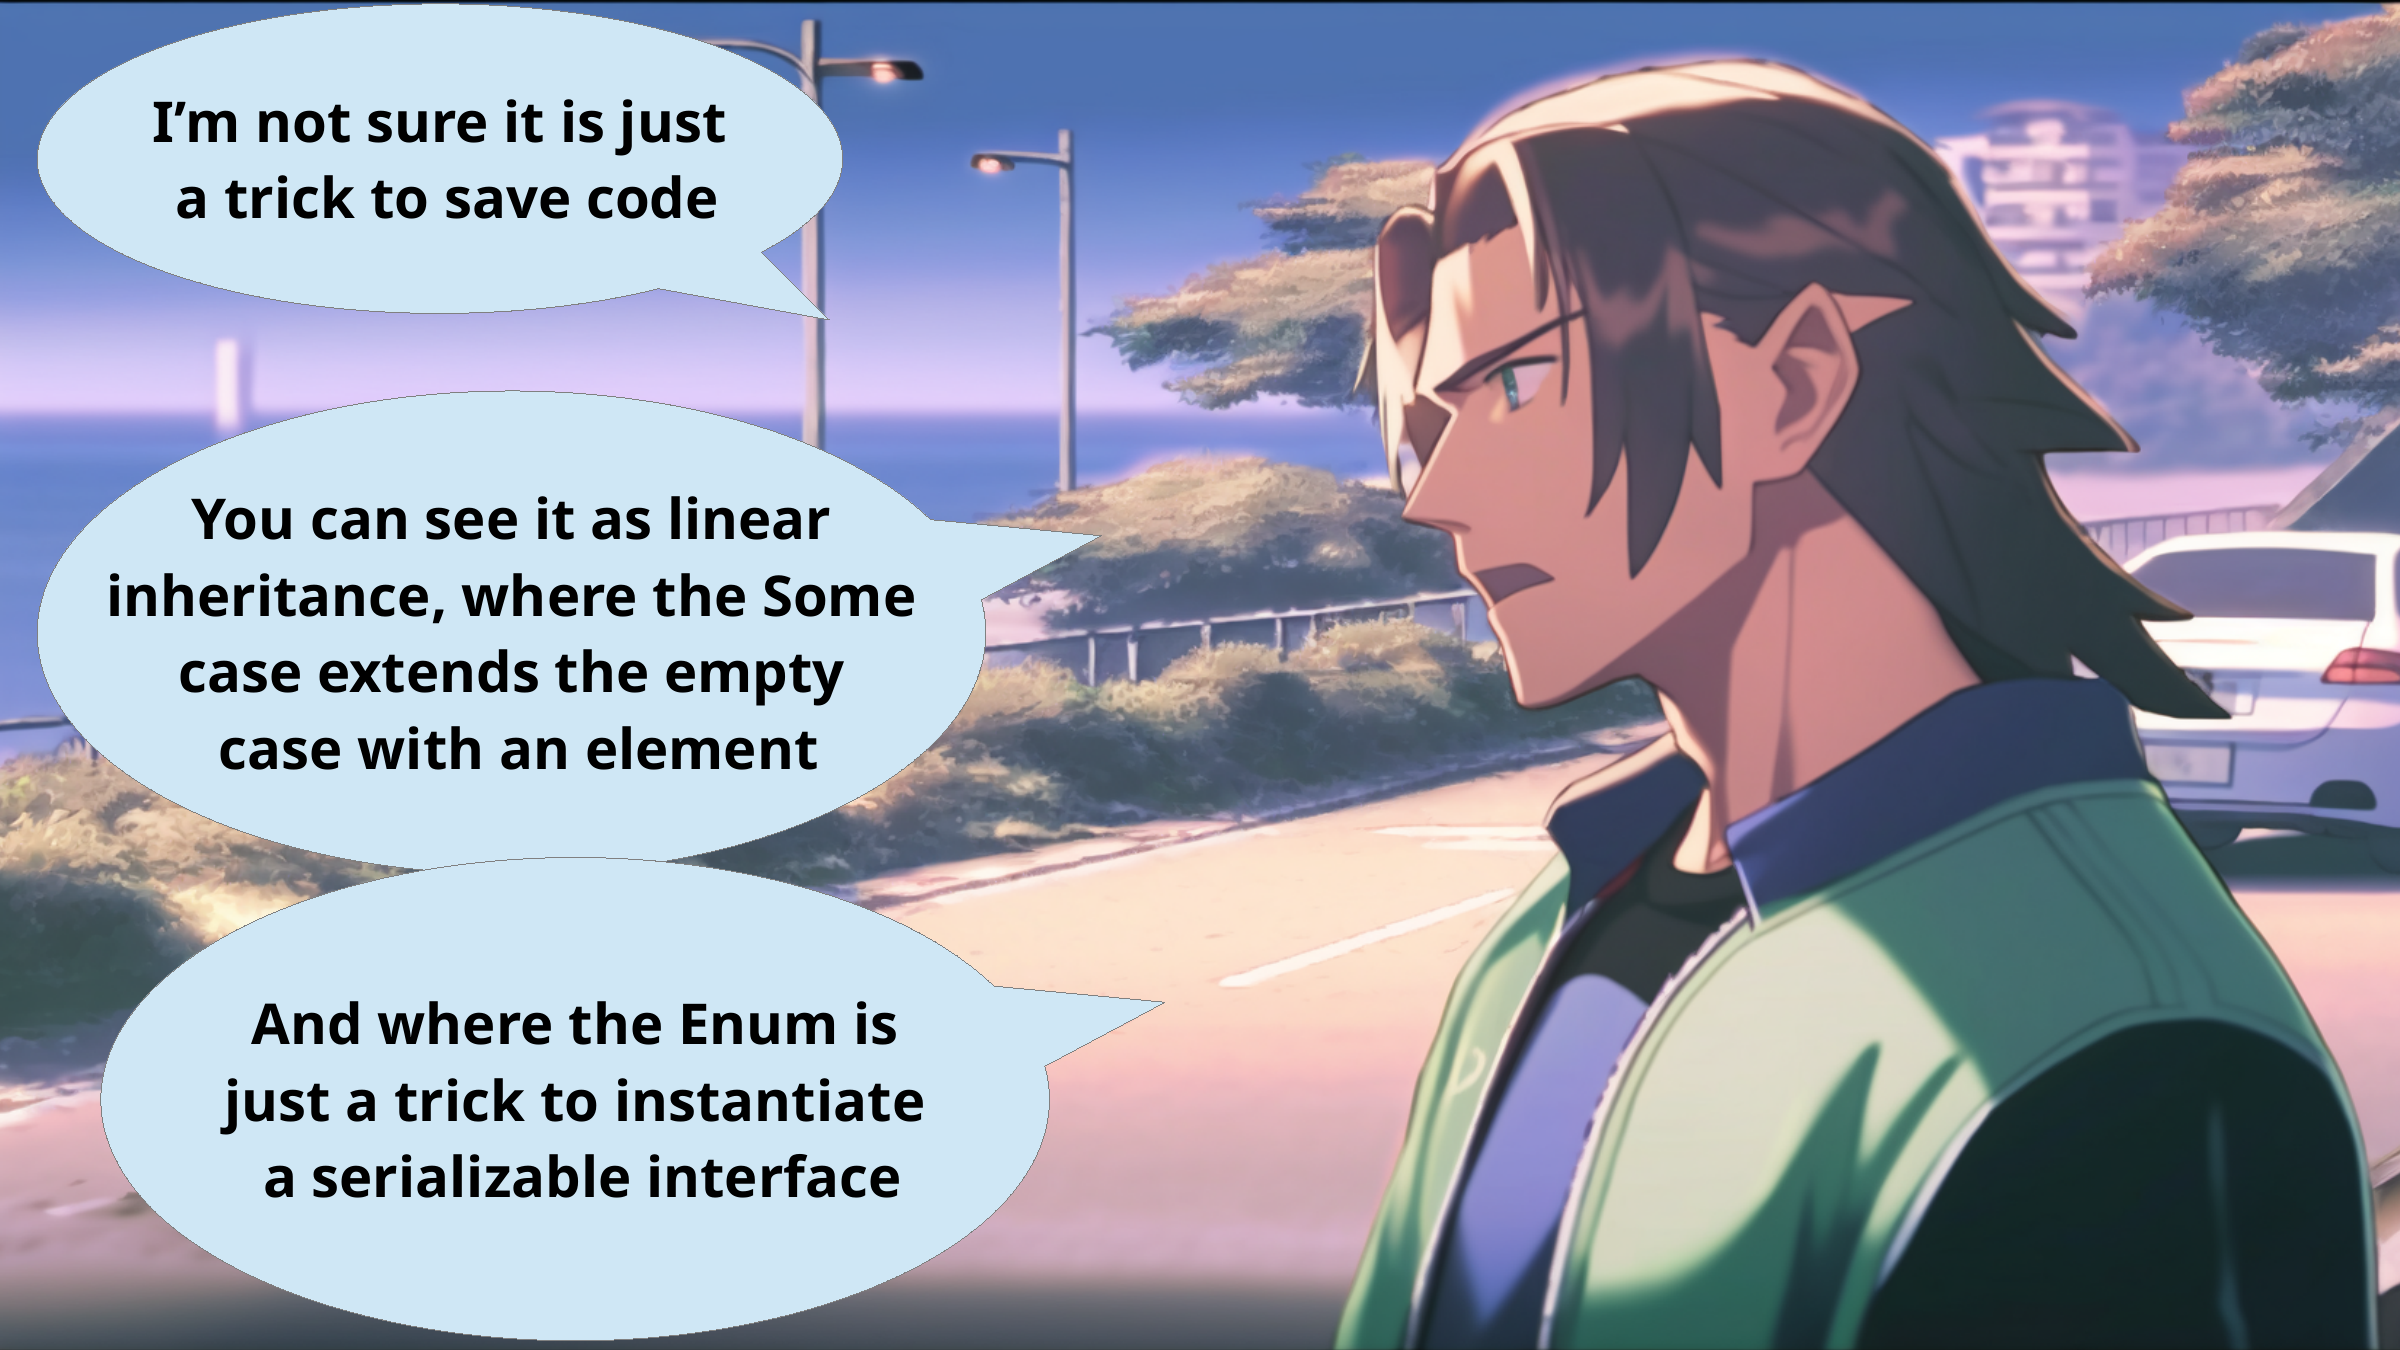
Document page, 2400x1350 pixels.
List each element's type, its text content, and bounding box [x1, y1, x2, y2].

text_box You can see it as linear inheritance, where the Some case extends the empty case with an element [37, 390, 1102, 870]
text_box I’m not sure it is just a trick to save code [37, 3, 843, 320]
picture [0, 0, 2400, 1350]
text_box And where the Enum is just a trick to instantiate a serializable interface [100, 857, 1165, 1341]
